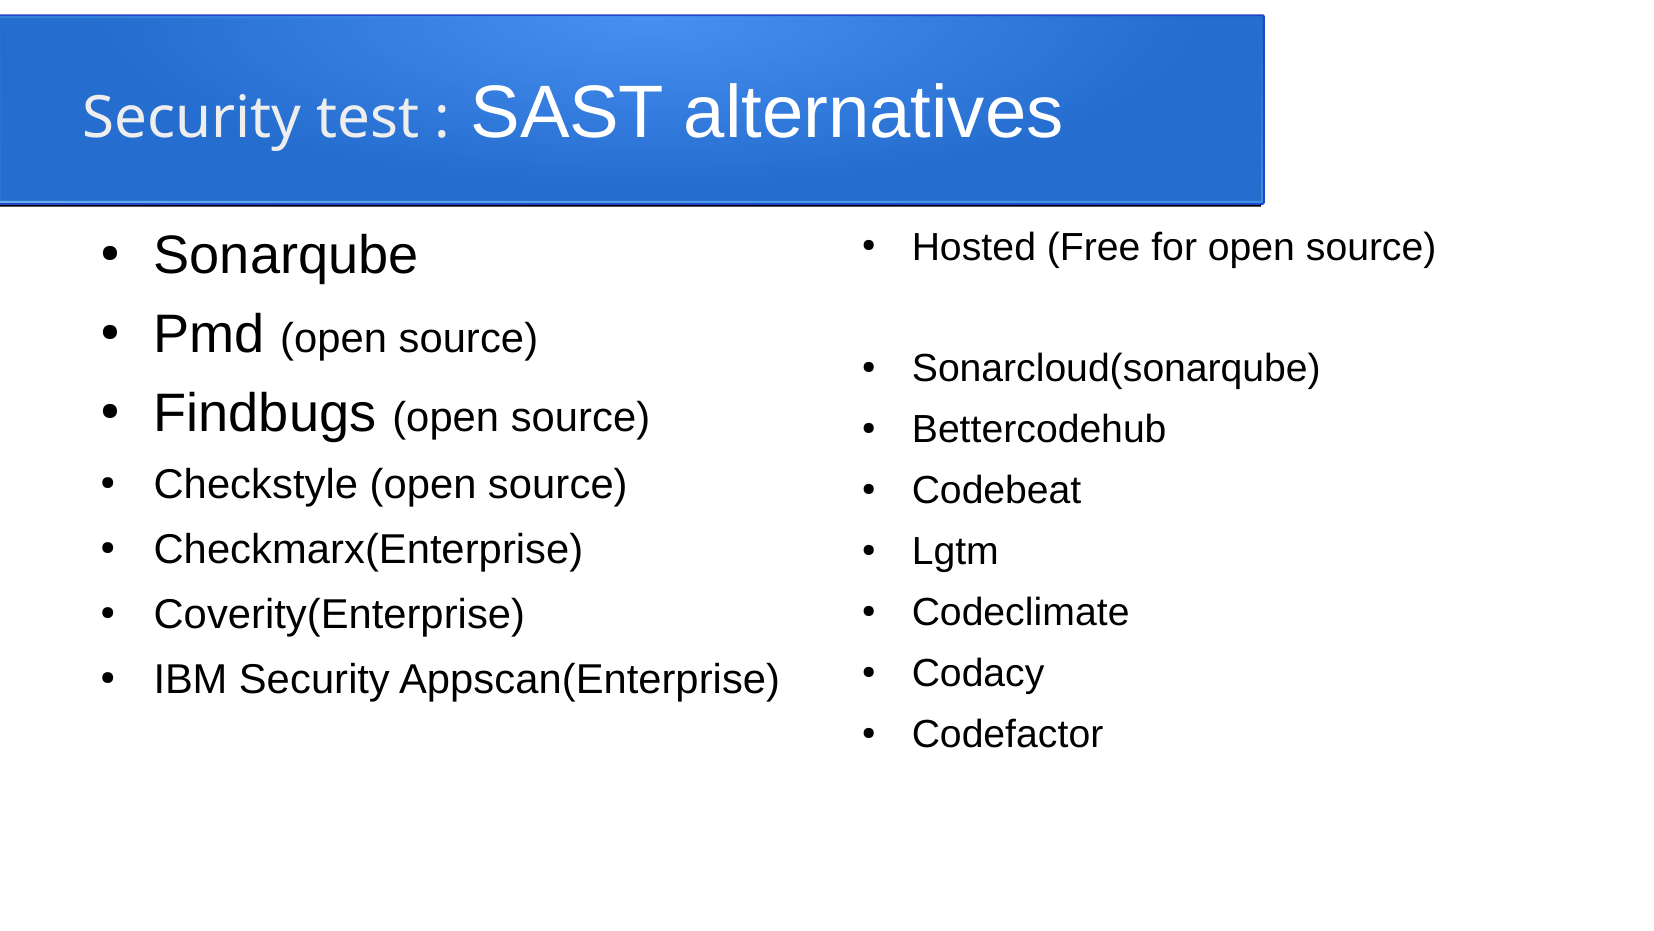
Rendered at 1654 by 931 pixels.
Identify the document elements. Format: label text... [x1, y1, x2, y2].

list Hosted (Free for open source) Sonarcloud(sonarqube) Bettercodehub Codebeat Lgtm Codeclimate Codacy Codefactor [845, 224, 1572, 764]
title Security test : SAST alternatives [82, 29, 1235, 196]
list Sonarqube Pmd (open source) Findbugs (open source) Checkstyle (open source) Checkmarx(Enterprise) Coverity(Enterprise) IBM Security Appscan(Enterprise) [82, 224, 809, 764]
